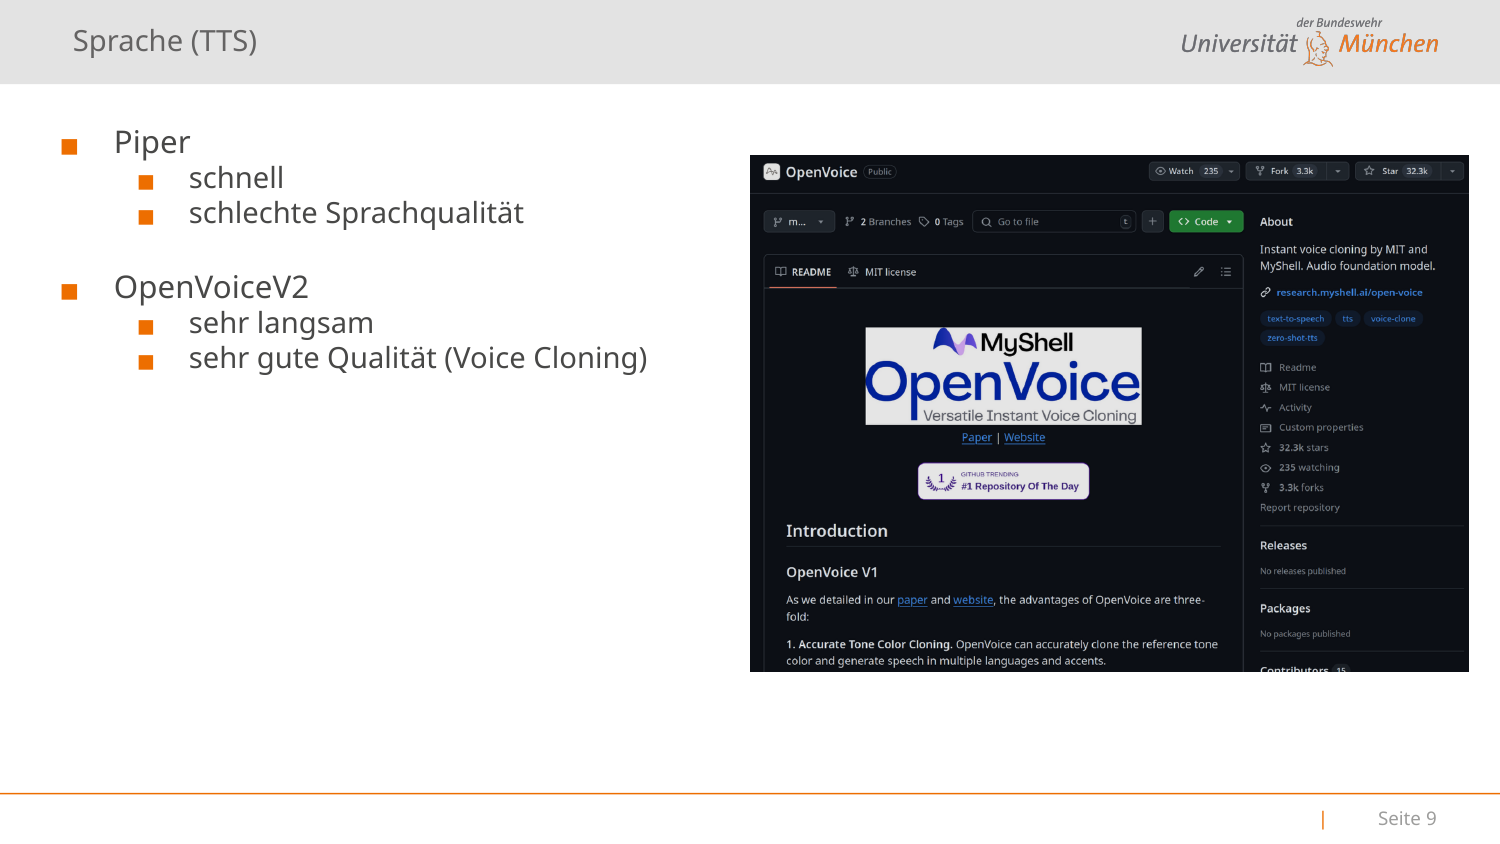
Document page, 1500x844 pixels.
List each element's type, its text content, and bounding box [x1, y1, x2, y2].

picture [1401, 155, 1469, 672]
list Piper schnell schlechte Sprachqualität OpenVoiceV2 sehr langsam sehr gute Qualität (Voice Cloning) [27, 116, 1401, 728]
title Sprache (TTS) [72, 26, 1092, 71]
picture [1182, 17, 1438, 67]
